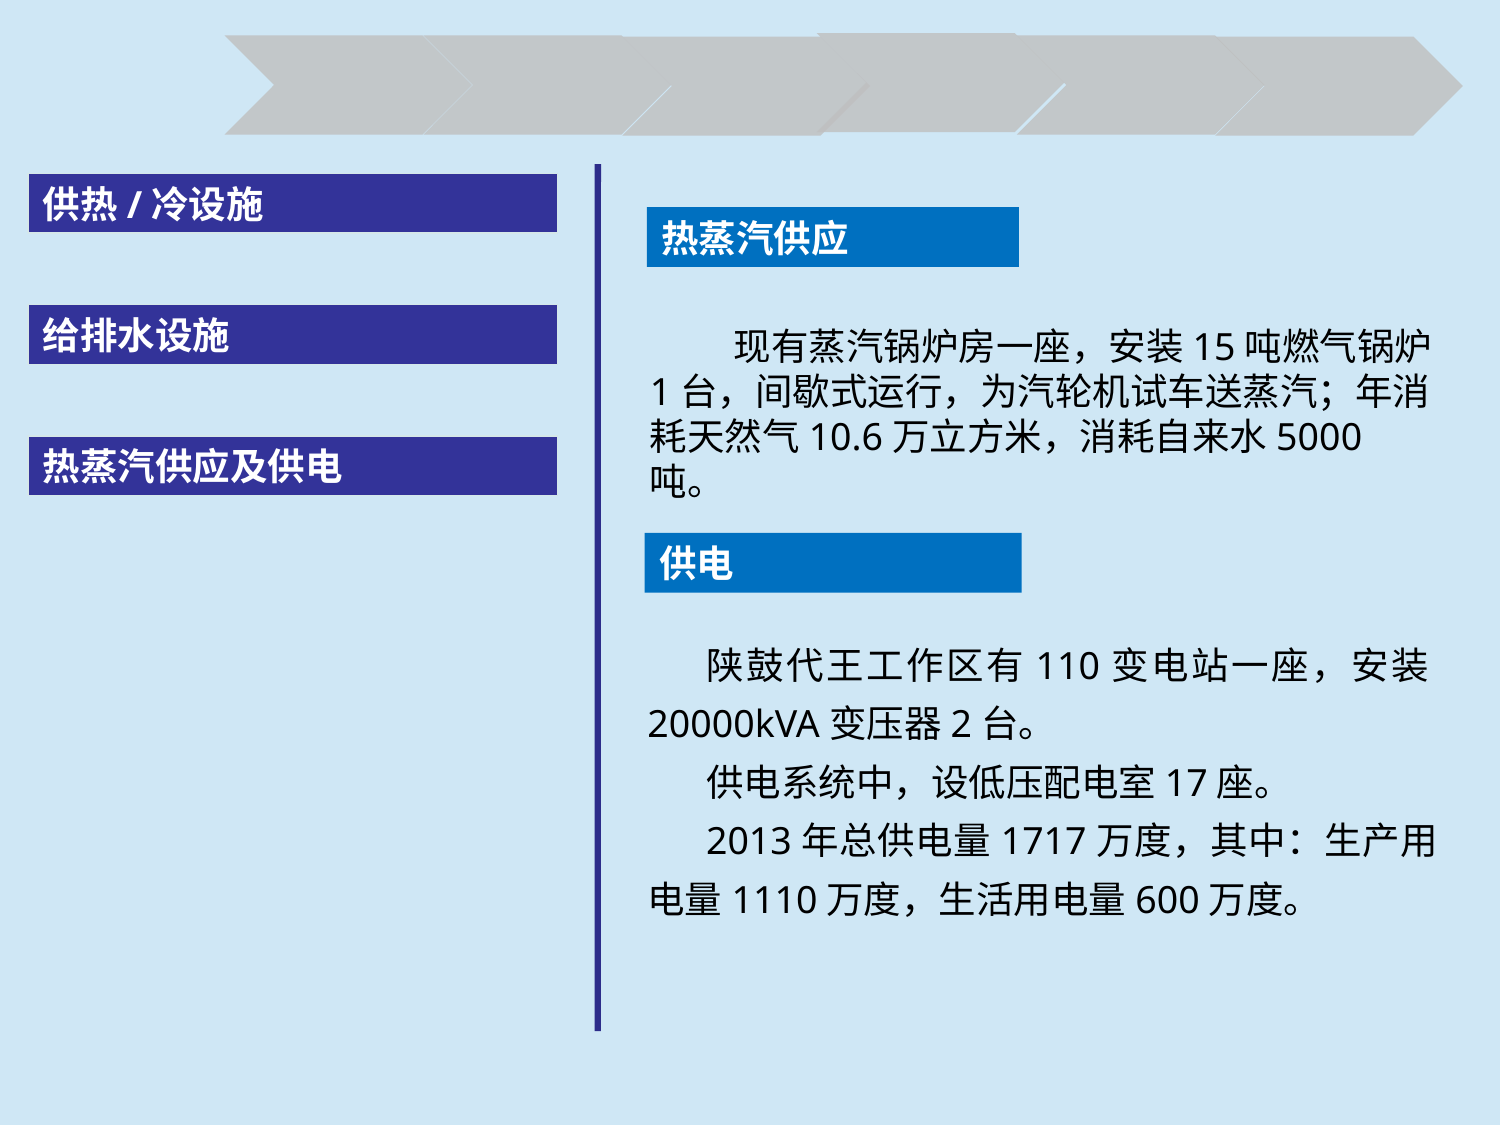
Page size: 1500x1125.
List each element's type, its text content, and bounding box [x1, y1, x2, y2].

text_box 热蒸汽供应及供电 [28, 435, 558, 496]
text_box 给排水设施 [28, 304, 558, 365]
text_box 陕鼓代王工作区有110变电站一座，安装20000kVA变压器2台。 供电系统中，设低压配电室17座。 2013年总供电量1717万度，其中：生产用电量1110万度，生活用电量600万度。 [632, 620, 1454, 928]
text_box 供热/冷设施 [28, 173, 558, 234]
text_box 现有蒸汽锅炉房一座，安装15吨燃气锅炉1台，间歇式运行，为汽轮机试车送蒸汽；年消耗天然气10.6万立方米，消耗自来水5000吨。 [635, 315, 1456, 511]
text_box [224, 33, 1463, 136]
text_box 热蒸汽供应 [646, 207, 1019, 267]
text_box 供电 [644, 532, 1022, 593]
